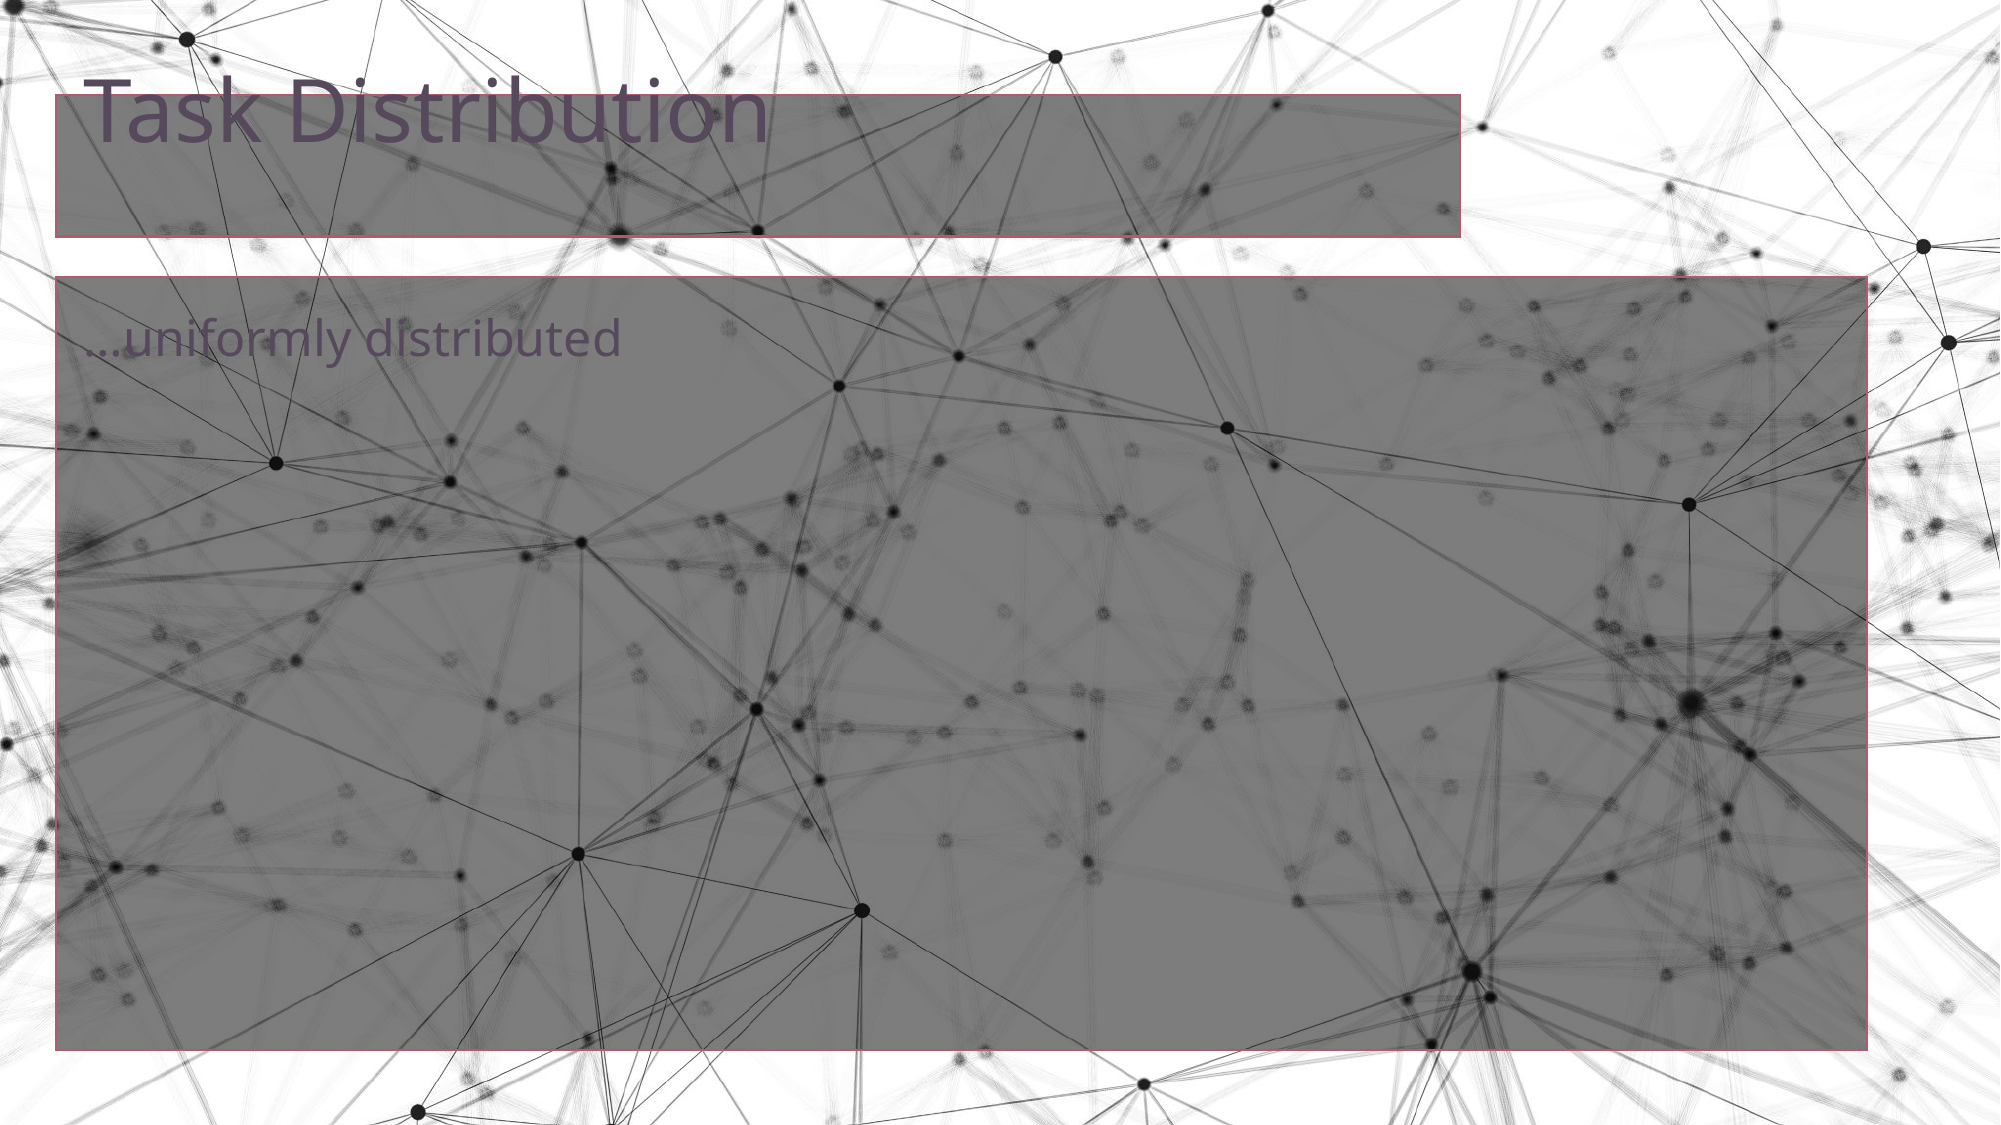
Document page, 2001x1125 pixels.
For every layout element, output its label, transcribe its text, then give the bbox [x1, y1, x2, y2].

text_box [55, 277, 1868, 1050]
picture [0, 0, 2000, 1125]
title Task Distribution [68, 59, 1799, 277]
list …uniformly distributed [68, 299, 1799, 990]
text_box [55, 94, 68, 237]
